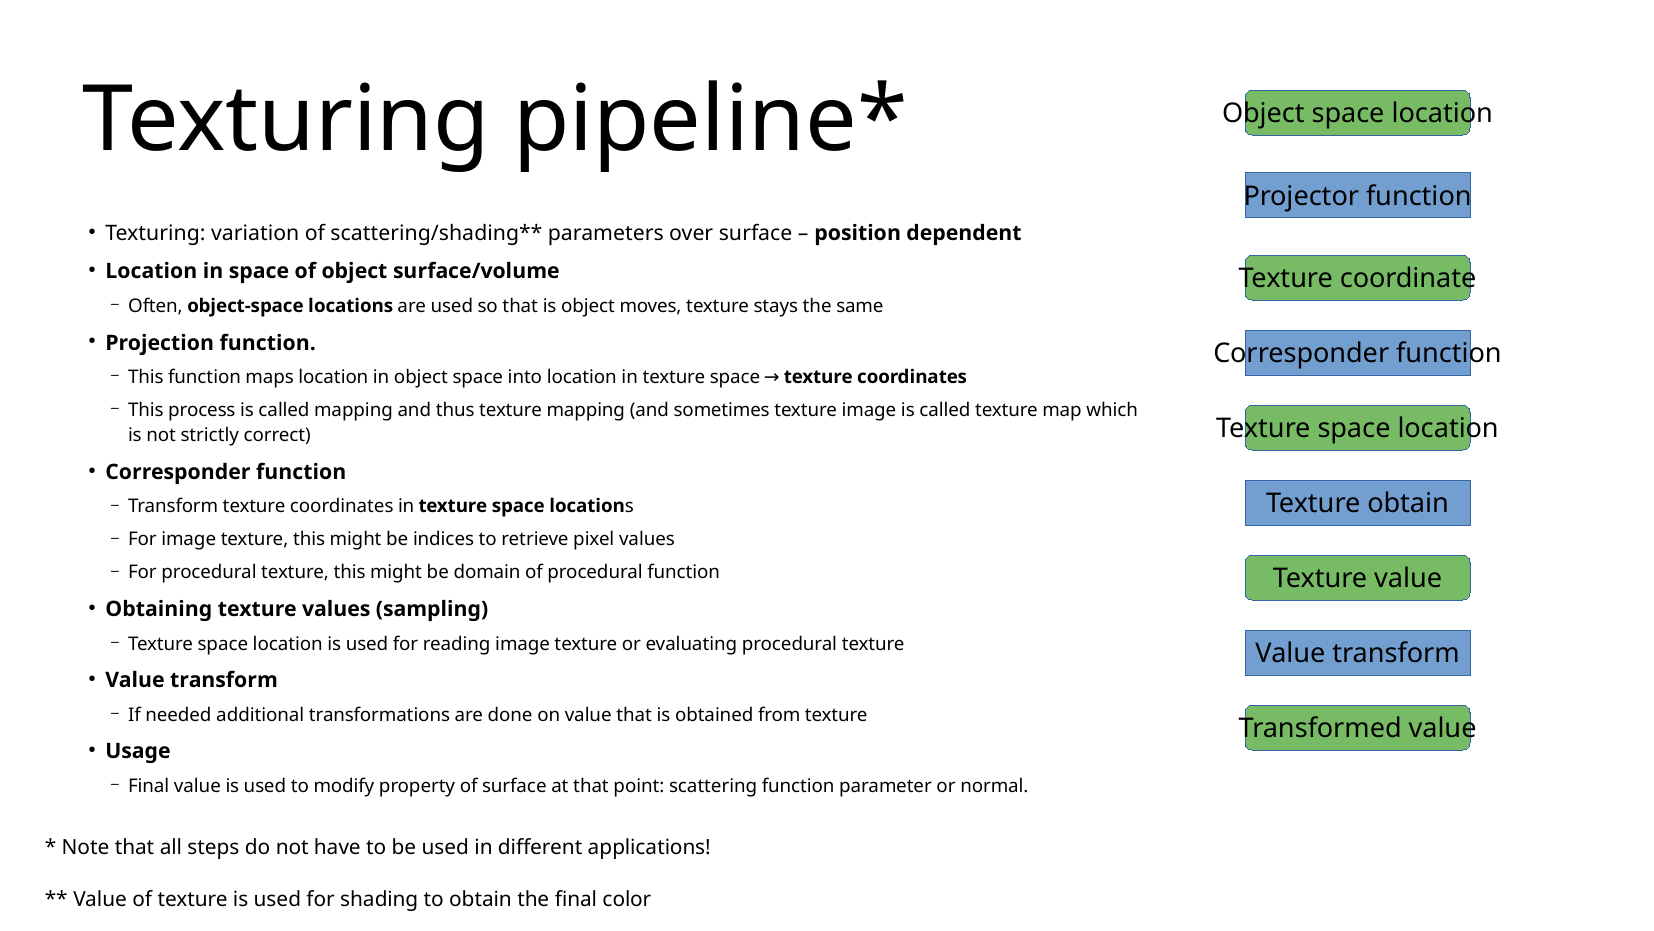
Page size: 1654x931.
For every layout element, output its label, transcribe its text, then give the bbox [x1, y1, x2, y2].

title Texturing pipeline* [82, 37, 1571, 193]
text_box Transformed value [1245, 705, 1471, 751]
text_box Texture obtain [1245, 480, 1471, 526]
text_box Object space location [1245, 90, 1471, 136]
list Texturing: variation of scattering/shading** parameters over surface – position dependent Location in space of object surface/volume Often, object-space locations are used so that is object moves, texture stays the same Projection function. This function maps location in object space into location in texture space → texture coordinates This process is called mapping and thus texture mapping (and sometimes texture image is called texture map which is not strictly correct) Corresponder function Transform texture coordinates in texture space locations For image texture, this might be indices to retrieve pixel values For procedural texture, this might be domain of procedural function Obtaining texture values (sampling) Texture space location is used for reading image texture or evaluating procedural texture Value transform If needed additional transformations are done on value that is obtained from texture Usage Final value is used to modify property of surface at that point: scattering function parameter or normal. [82, 217, 1141, 811]
text_box Value transform [1245, 630, 1471, 676]
text_box Texture coordinate [1245, 255, 1471, 301]
text_box Corresponder function [1245, 330, 1471, 376]
text_box Texture value [1245, 555, 1471, 601]
text_box Projector function [1245, 172, 1471, 218]
text_box Texture space location [1245, 405, 1471, 451]
text_box * Note that all steps do not have to be used in different applications! ** Value of texture is used for shading to obtain the final color [30, 825, 1636, 915]
